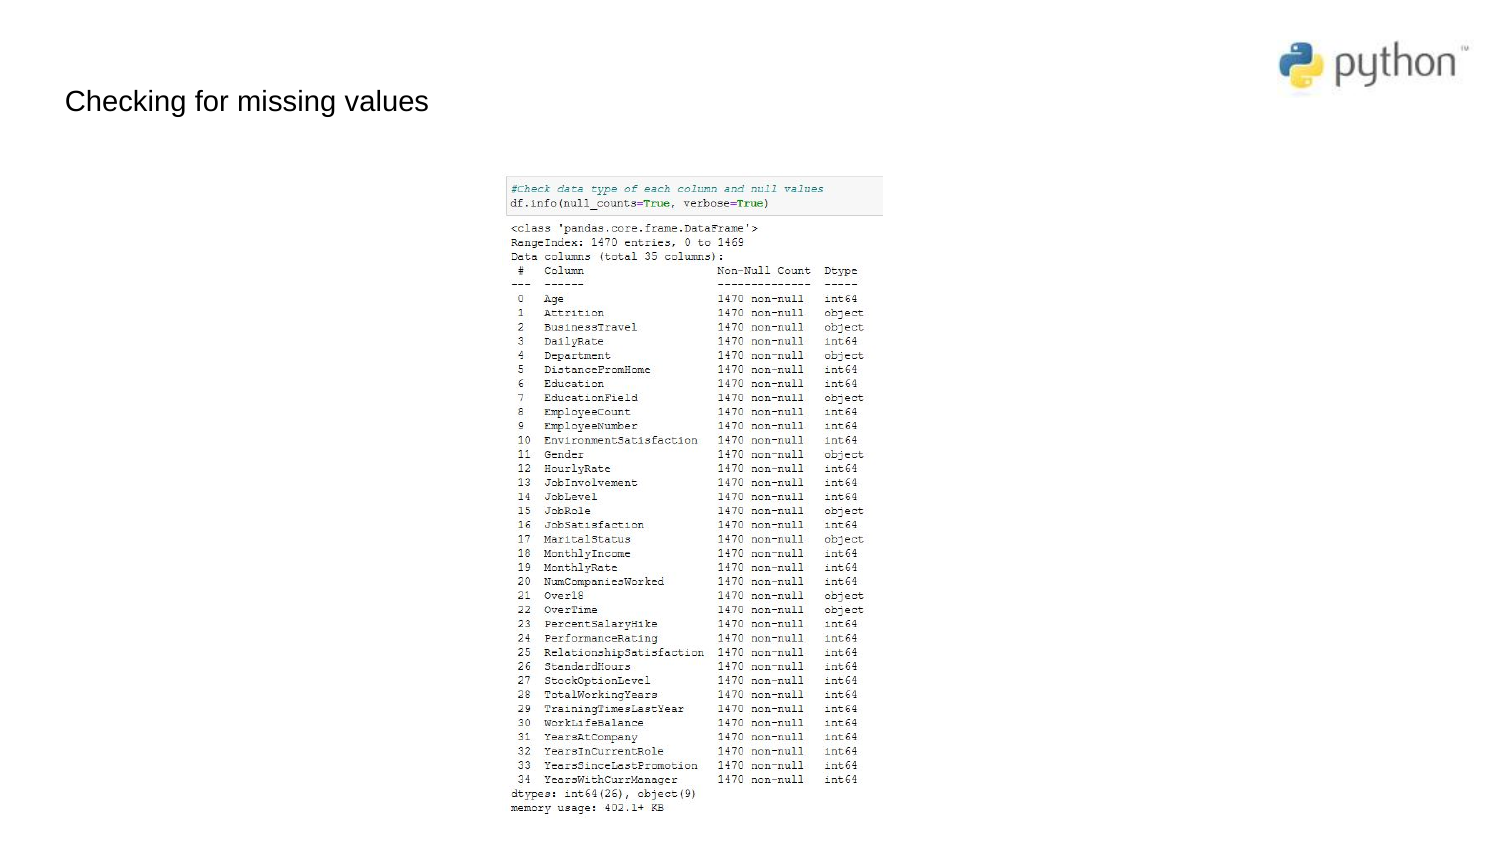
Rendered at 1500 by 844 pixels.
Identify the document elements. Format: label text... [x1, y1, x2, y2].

title Checking for missing values [49, 67, 1448, 173]
picture [1276, 22, 1474, 98]
picture [502, 172, 883, 820]
